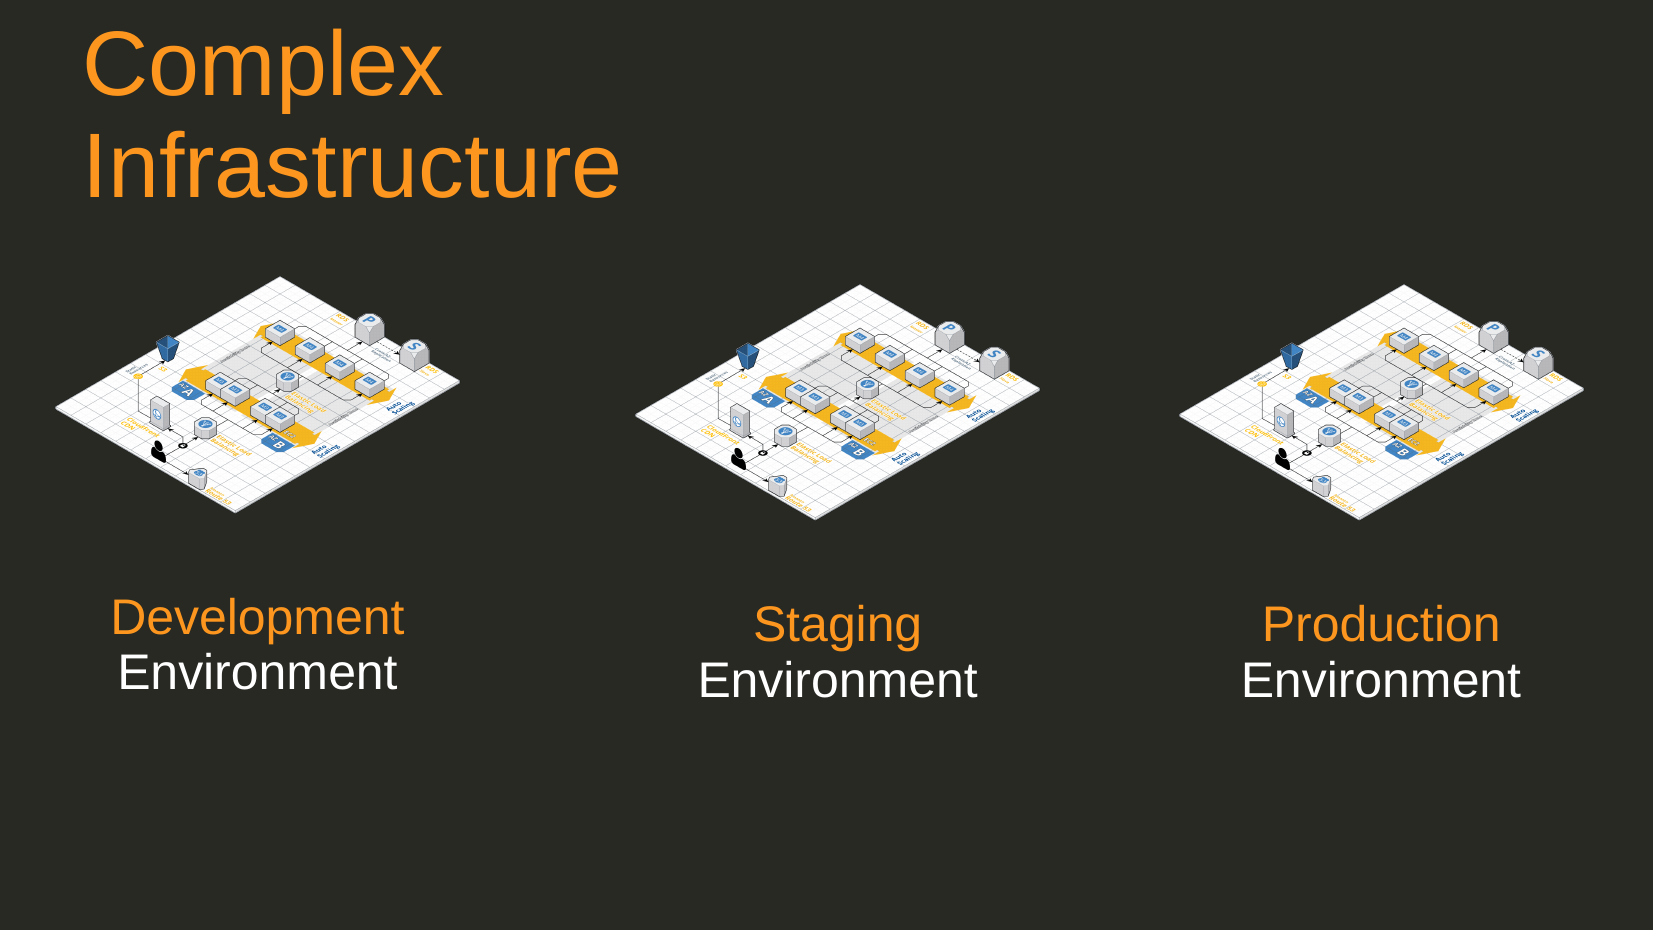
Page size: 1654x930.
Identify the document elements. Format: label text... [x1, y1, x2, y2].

picture [37, 269, 478, 518]
title Complex Infrastructure [82, 12, 1571, 218]
picture [1161, 277, 1602, 526]
picture [617, 277, 1058, 526]
